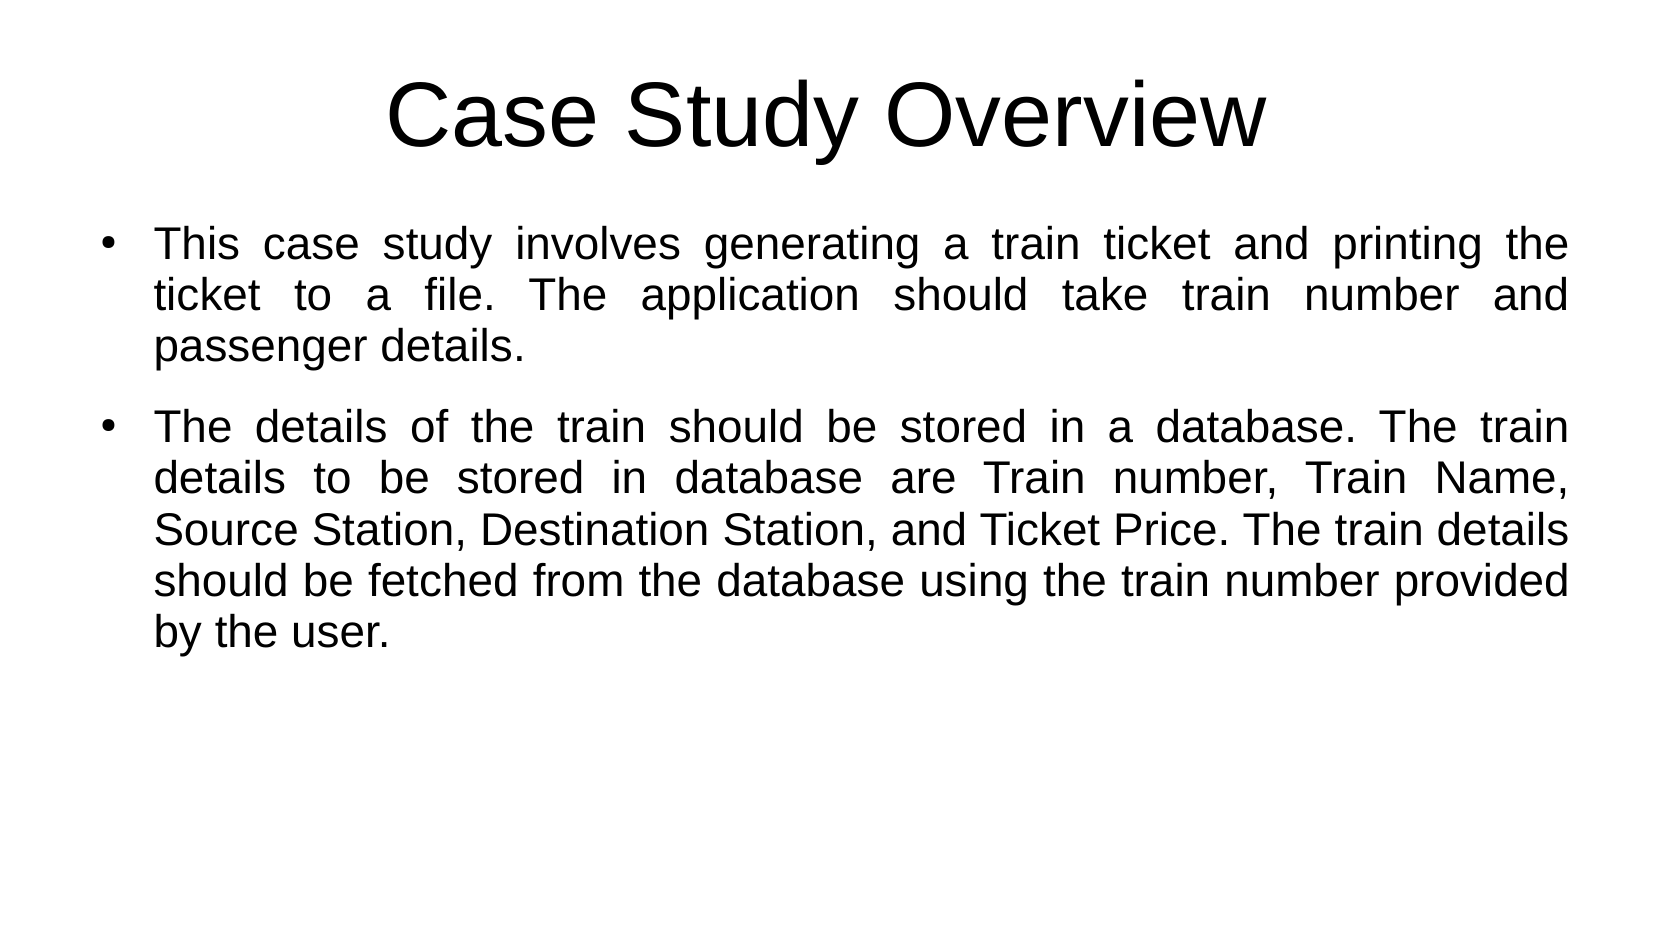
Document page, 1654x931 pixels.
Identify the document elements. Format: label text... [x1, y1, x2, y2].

title Case Study Overview [82, 37, 1571, 193]
list This case study involves generating a train ticket and printing the ticket to a file. The application should take train number and passenger details. The details of the train should be stored in a database. The train details to be stored in database are Train number, Train Name, Source Station, Destination Station, and Ticket Price. The train details should be fetched from the database using the train number provided by the user. [82, 217, 1571, 758]
